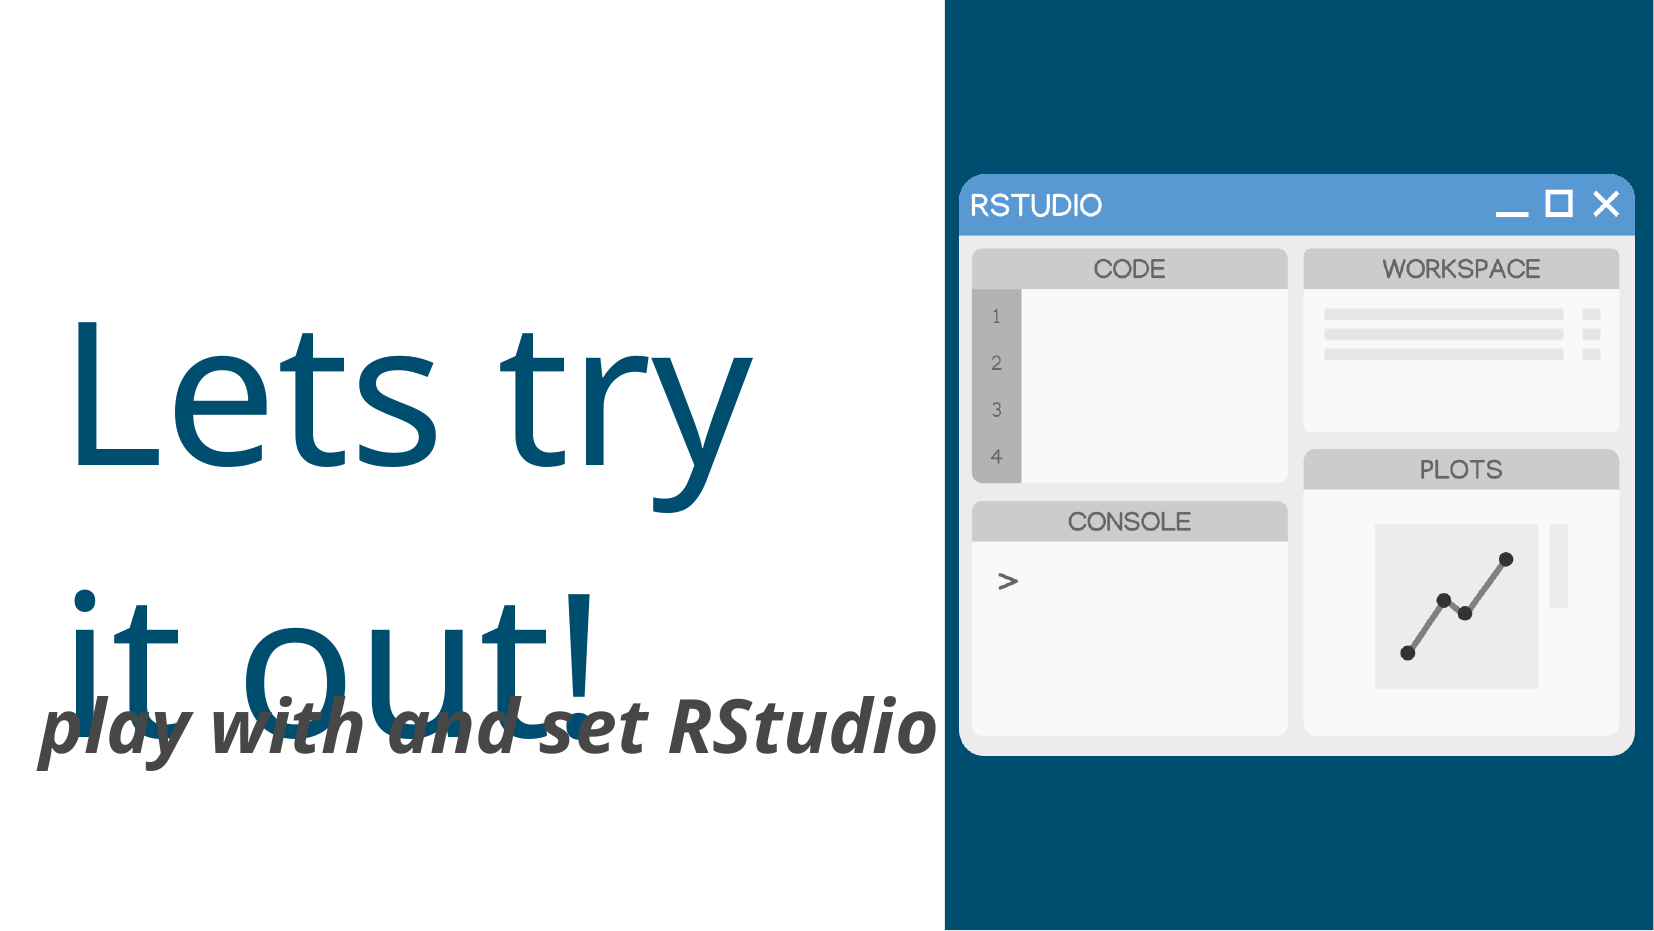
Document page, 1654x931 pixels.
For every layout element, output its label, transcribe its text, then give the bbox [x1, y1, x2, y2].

picture [960, 175, 1634, 755]
text_box [944, 0, 1654, 931]
text_box play with and set RStudio [24, 665, 926, 769]
text_box Lets try it out! [45, 243, 871, 665]
